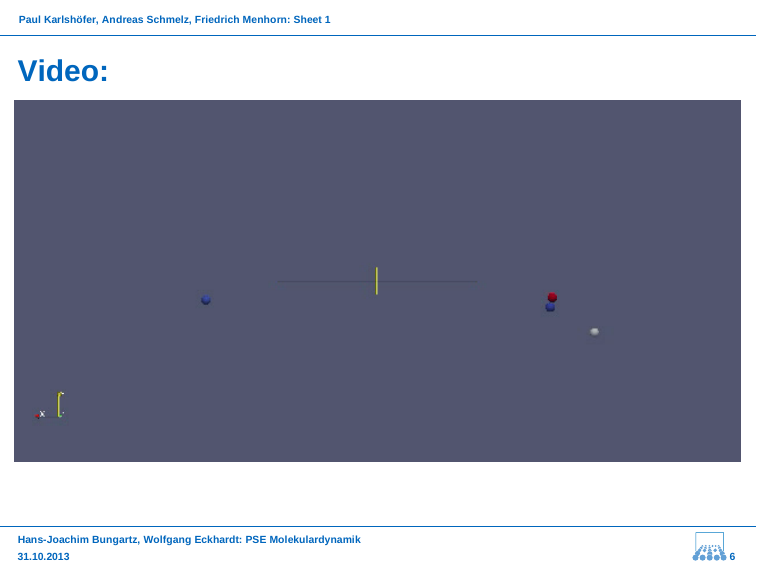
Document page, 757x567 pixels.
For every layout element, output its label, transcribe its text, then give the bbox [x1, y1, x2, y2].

text_box 6 [729, 551, 735, 565]
text_box Video: [17, 54, 312, 93]
text_box Hans-Joachim Bungartz, Wolfgang Eckhardt: PSE Molekulardynamik [17, 533, 426, 548]
text_box 31.10.2013 [17, 551, 162, 565]
text_box [692, 532, 727, 561]
text_box Paul Karlshöfer, Andreas Schmelz, Friedrich Menhorn: Sheet 1 [19, 13, 427, 28]
text_box [13, 99, 742, 463]
